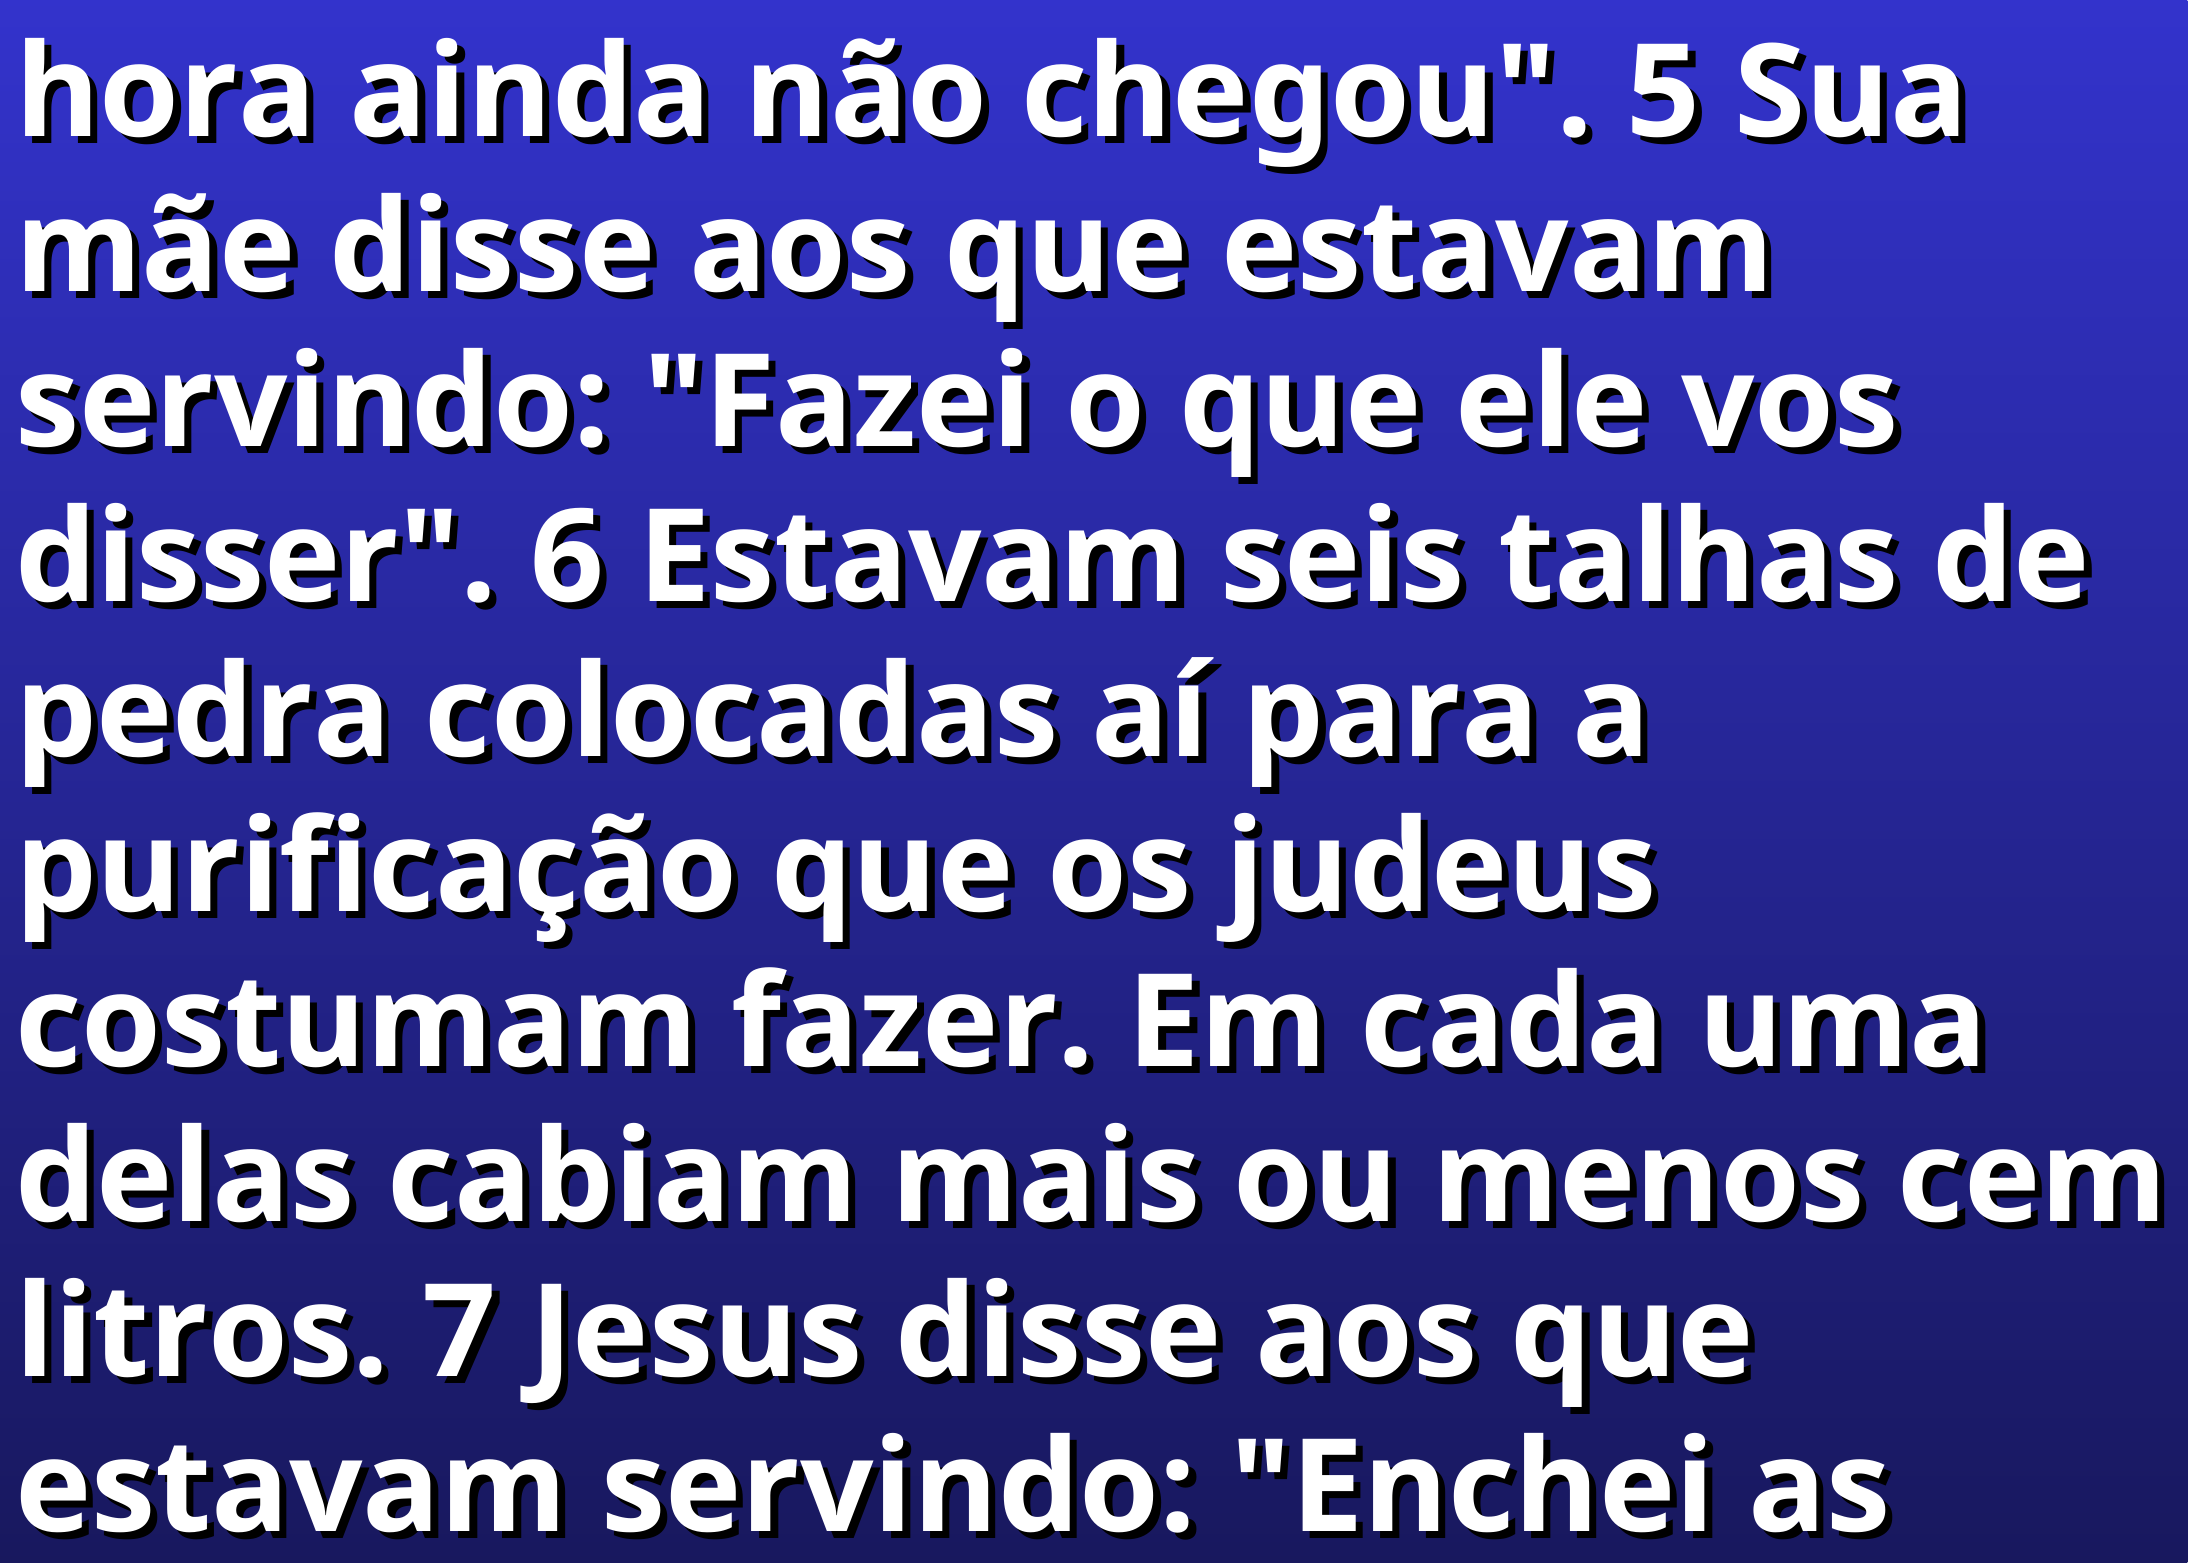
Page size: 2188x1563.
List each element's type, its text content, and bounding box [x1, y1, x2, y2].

text_box hora ainda não chegou". 5 Sua mãe disse aos que estavam servindo: "Fazei o que ele vos disser". 6 Estavam seis talhas de pedra colocadas aí para a purificação que os judeus costumam fazer. Em cada uma delas cabiam mais ou menos cem litros. 7 Jesus disse aos que estavam servindo: "Enchei as [0, 0, 2188, 1563]
